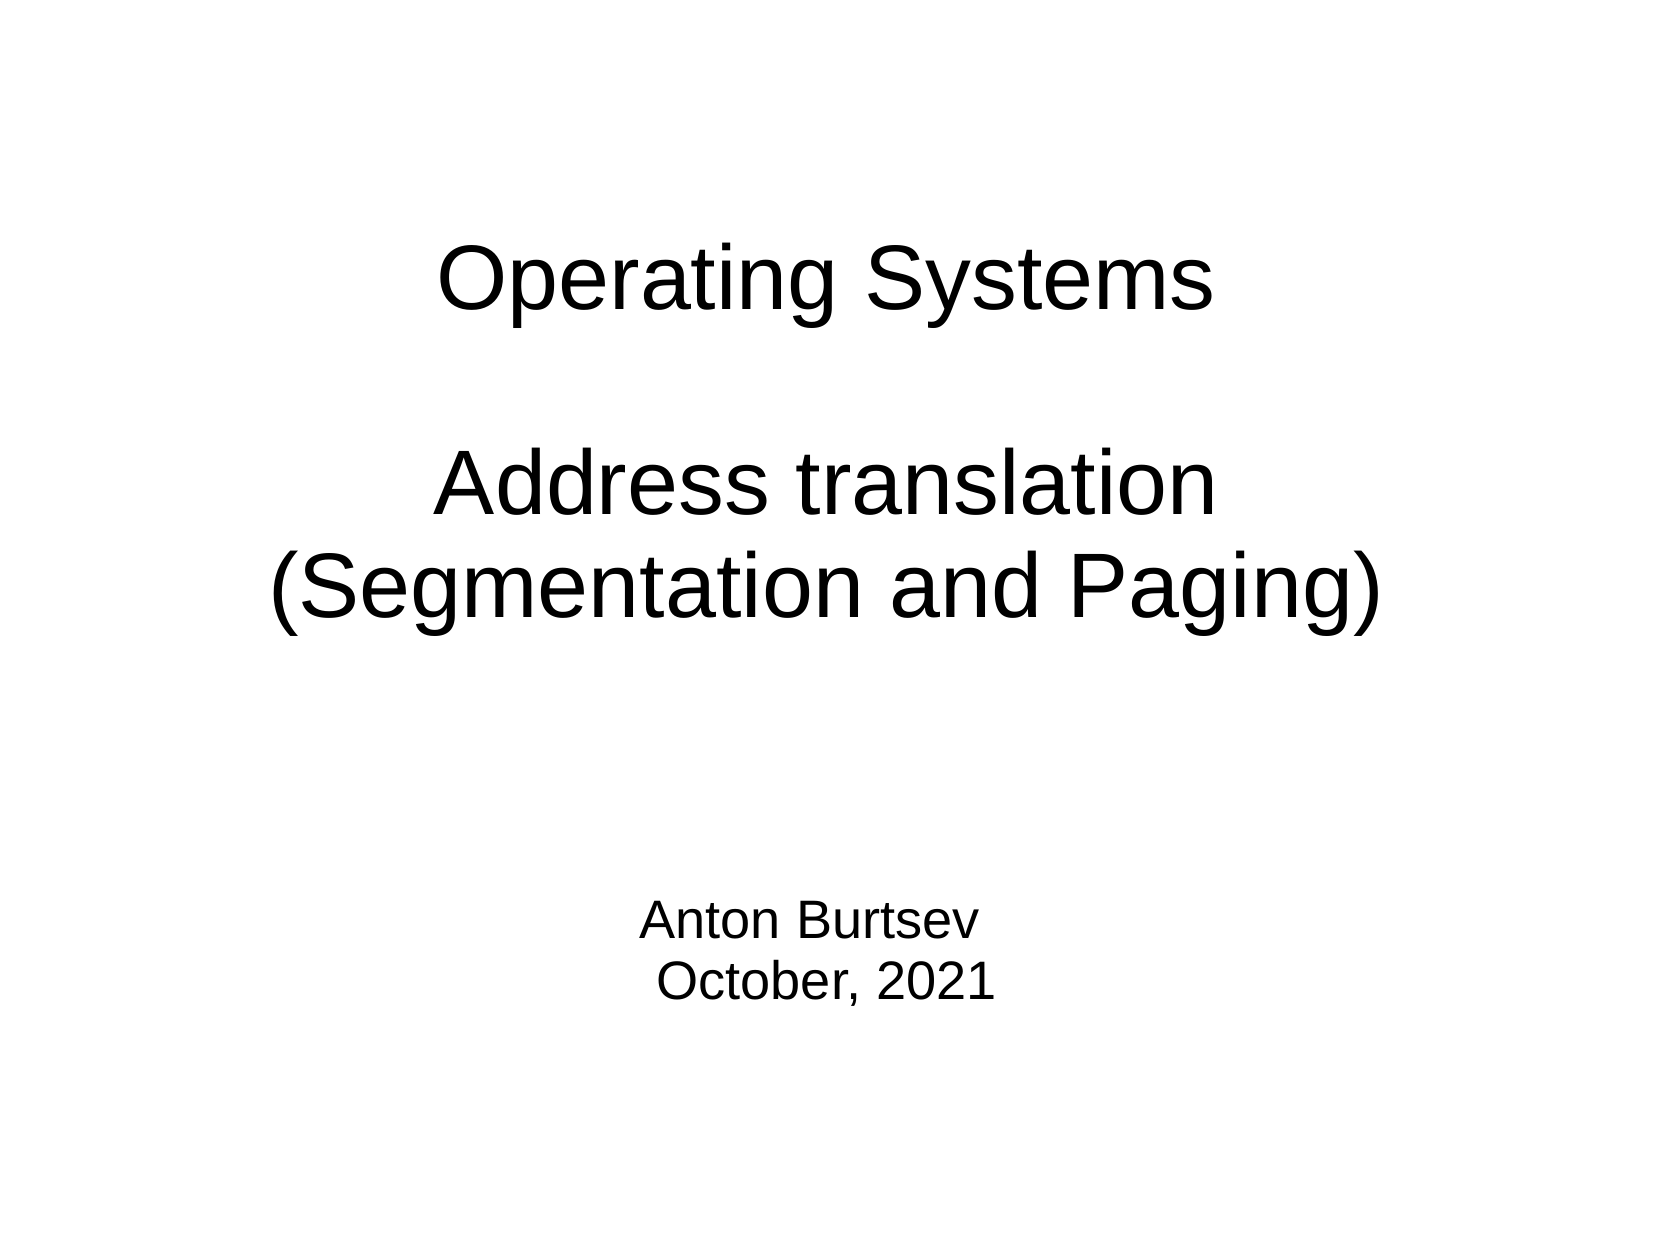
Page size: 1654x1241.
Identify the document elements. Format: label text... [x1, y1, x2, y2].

subtitle Anton Burtsev October, 2021 [82, 637, 1571, 1109]
title Operating Systems Address translation (Segmentation and Paging) [82, 113, 1571, 637]
